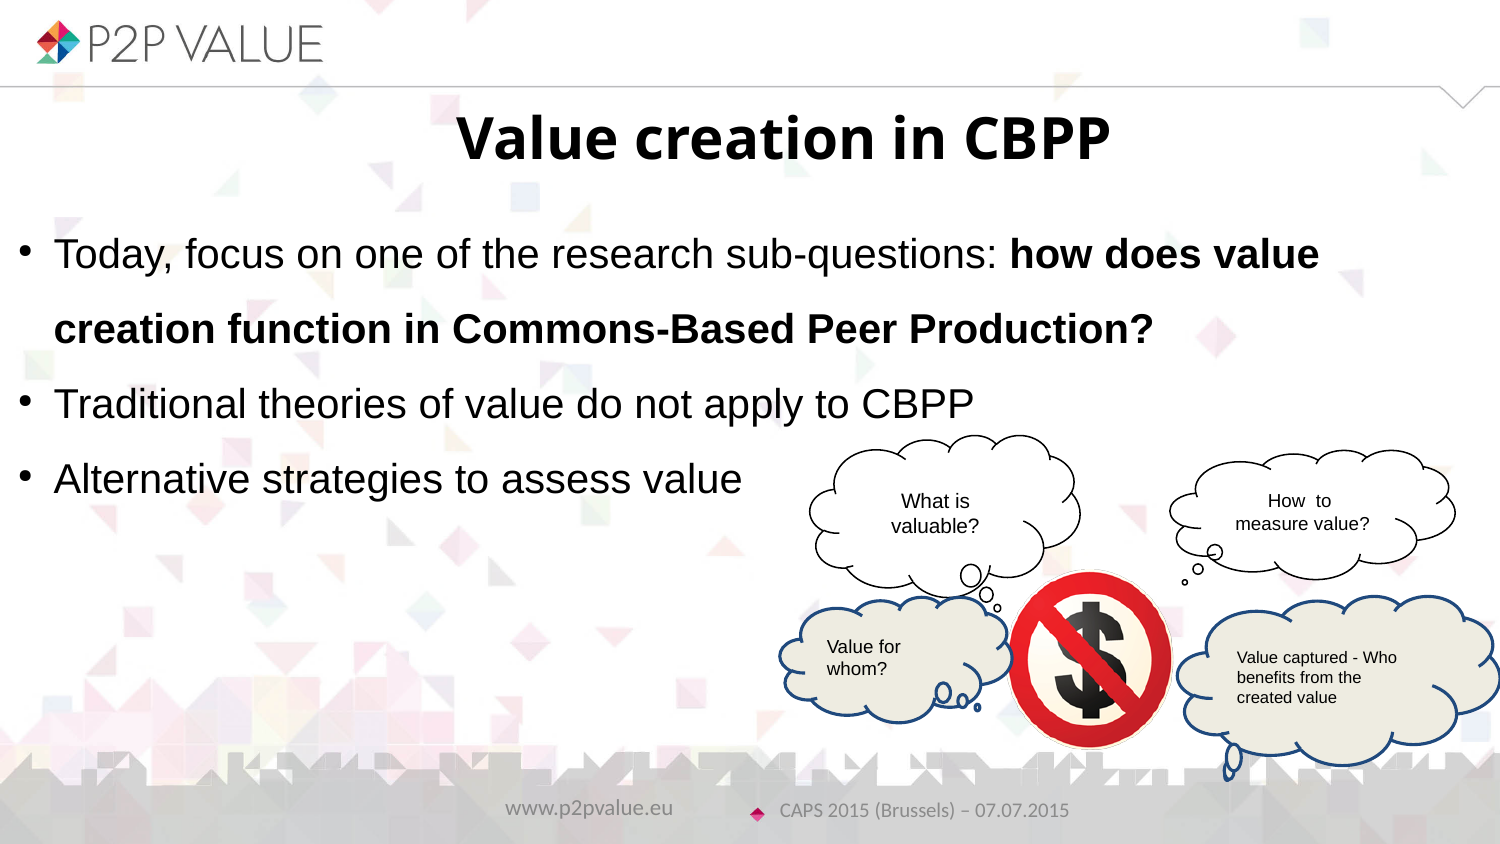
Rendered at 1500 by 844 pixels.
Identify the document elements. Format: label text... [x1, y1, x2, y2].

title Value creation in CBPP [324, 92, 1246, 181]
text_box www.p2pvalue.eu [499, 786, 718, 826]
text_box What is valuable? [809, 435, 1081, 598]
text_box CAPS 2015 (Brussels) – 07.07.2015 [766, 786, 1459, 832]
picture [0, 0, 1500, 844]
text_box Value captured - Who benefits from the created value [1177, 596, 1500, 781]
text_box Value for whom? [779, 597, 1013, 723]
text_box Today, focus on one of the research sub-questions: how does value creation function in Commons-Based Peer Production? Traditional theories of value do not apply to CBPP Alternative strategies to assess value [4, 195, 1486, 736]
text_box How to measure value? [1169, 450, 1456, 580]
